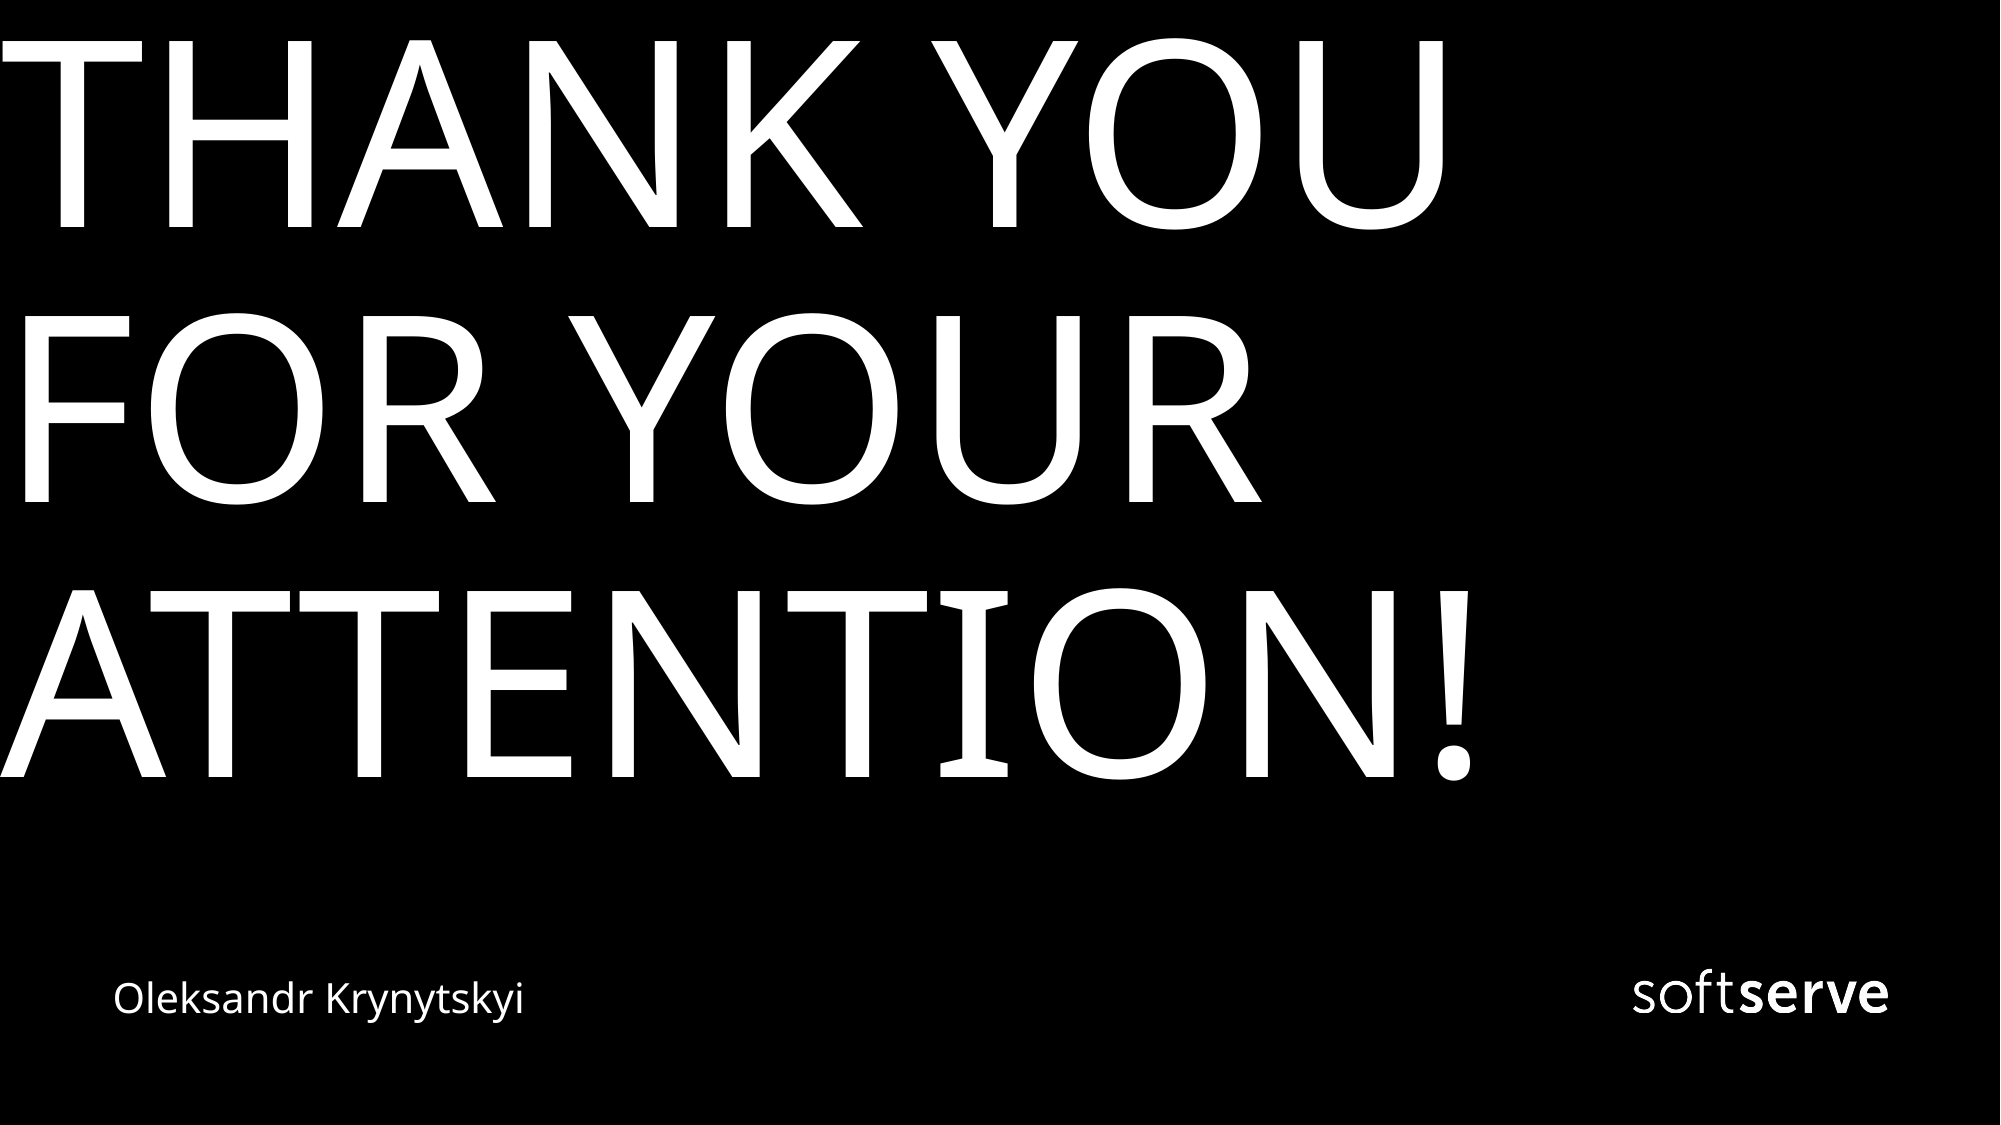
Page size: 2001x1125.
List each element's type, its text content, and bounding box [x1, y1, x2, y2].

title THANK YOU FOR YOUR ATTENTION! [0, 0, 1775, 788]
picture [1633, 968, 1888, 1013]
list Oleksandr Krynytskyi [112, 970, 682, 1019]
